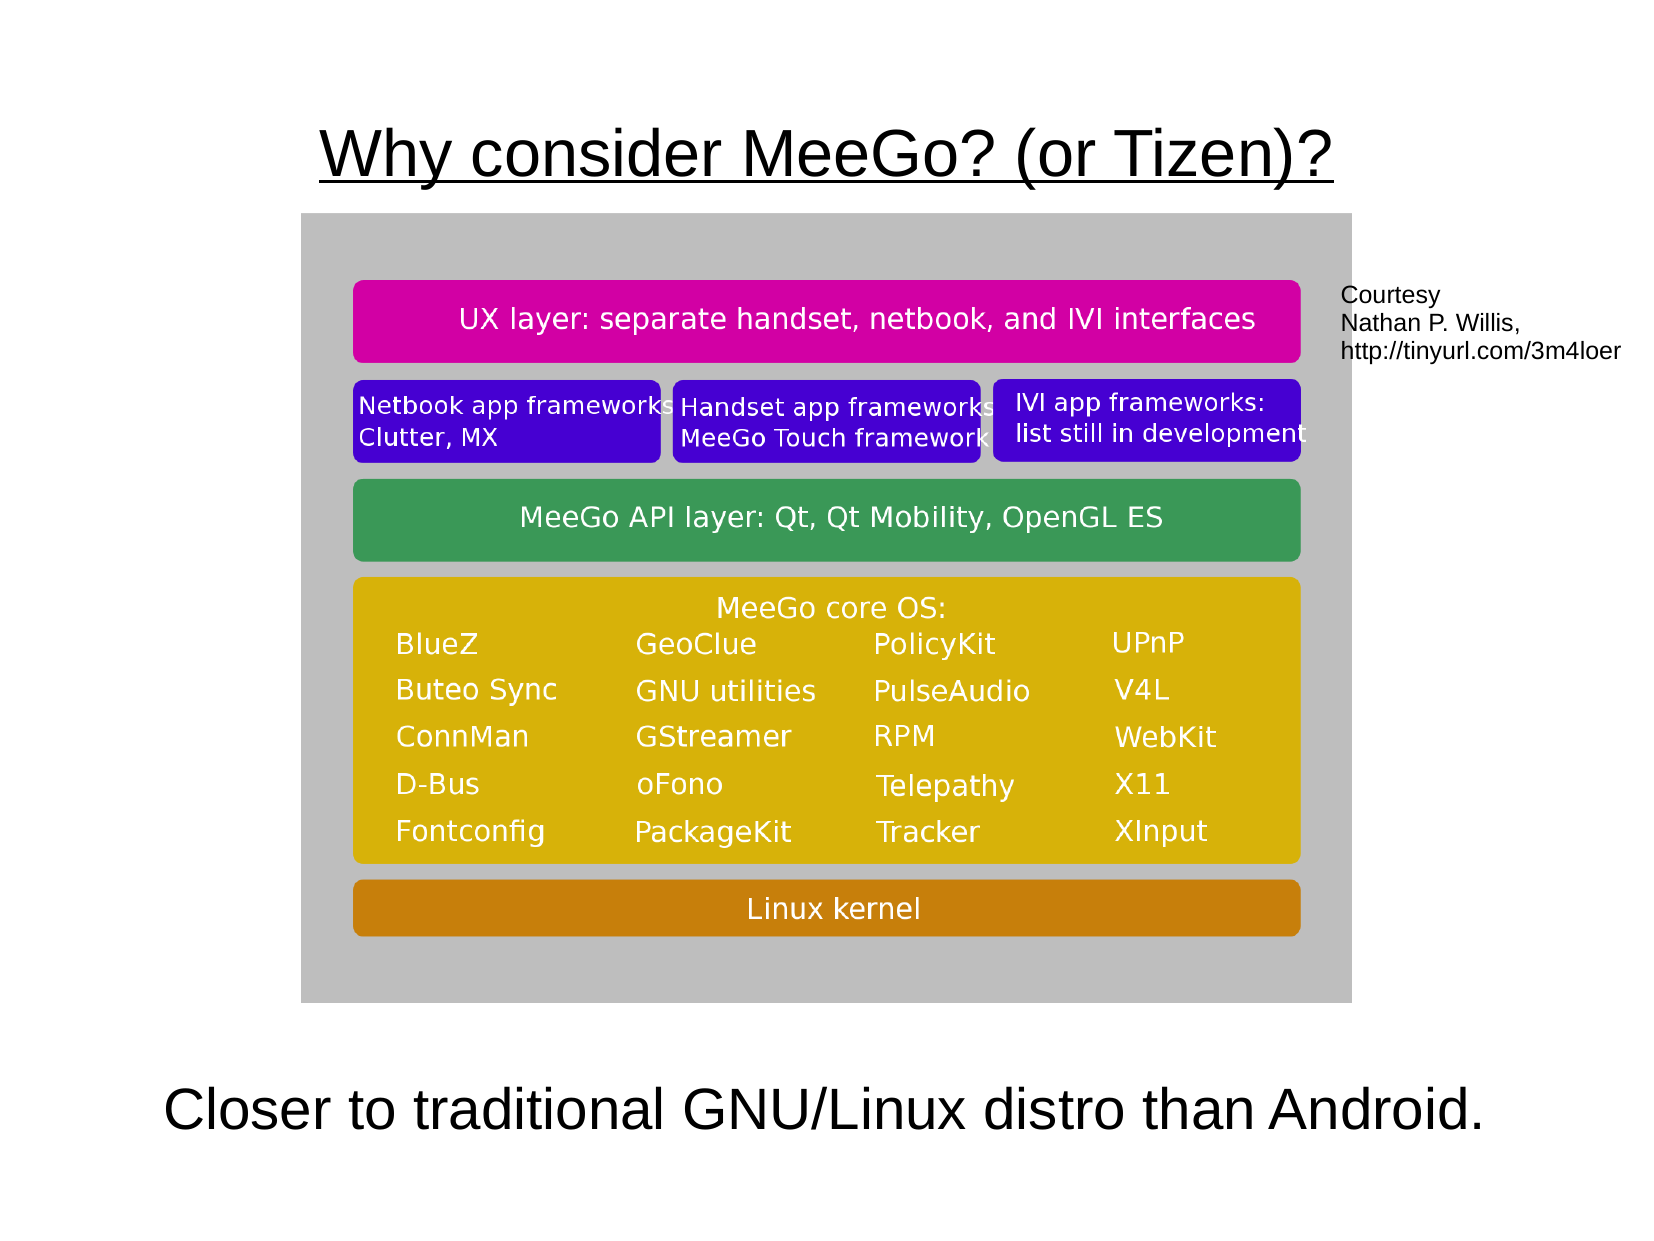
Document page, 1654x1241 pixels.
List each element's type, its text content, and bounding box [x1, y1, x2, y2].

text_box Closer to traditional GNU/Linux distro than Android. [148, 1069, 1505, 1126]
text_box Courtesy Nathan P. Willis, http://tinyurl.com/3m4loer [1325, 273, 1638, 373]
title Why consider MeeGo? (or Tizen)? [82, 49, 1571, 257]
picture [301, 213, 1352, 1003]
